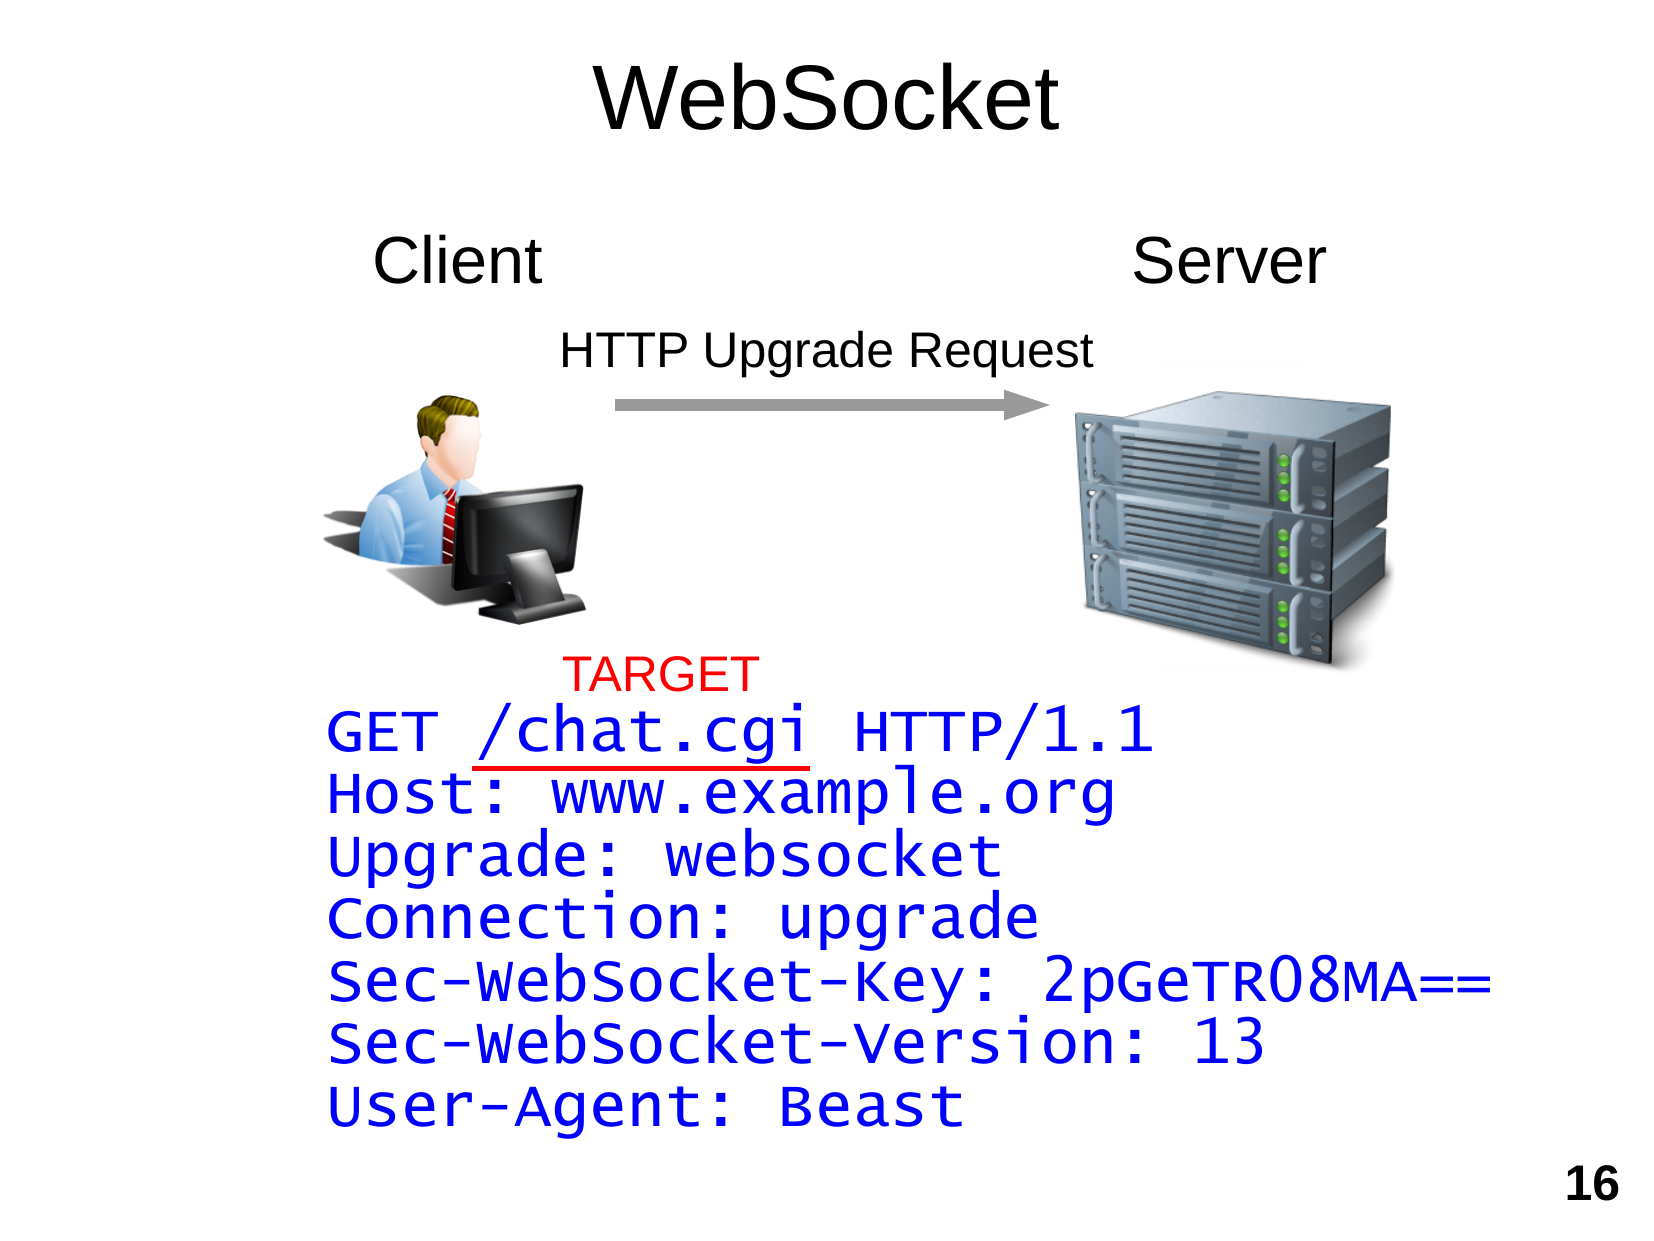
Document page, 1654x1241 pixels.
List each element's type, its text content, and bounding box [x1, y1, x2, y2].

text_box TARGET [547, 638, 776, 710]
title WebSocket [82, 15, 1571, 181]
text_box HTTP Upgrade Request [544, 315, 1110, 386]
text_box GET /chat.cgi HTTP/1.1 Host: www.example.org Upgrade: websocket Connection: upgrade Sec-WebSocket-Key: 2pGeTR08MA== Sec-WebSocket-Version: 13 User-Agent: Beast [311, 694, 1567, 1146]
text_box Client [75, 215, 840, 305]
picture [1075, 355, 1396, 676]
picture [322, 395, 586, 626]
text_box Server [840, 215, 1621, 305]
